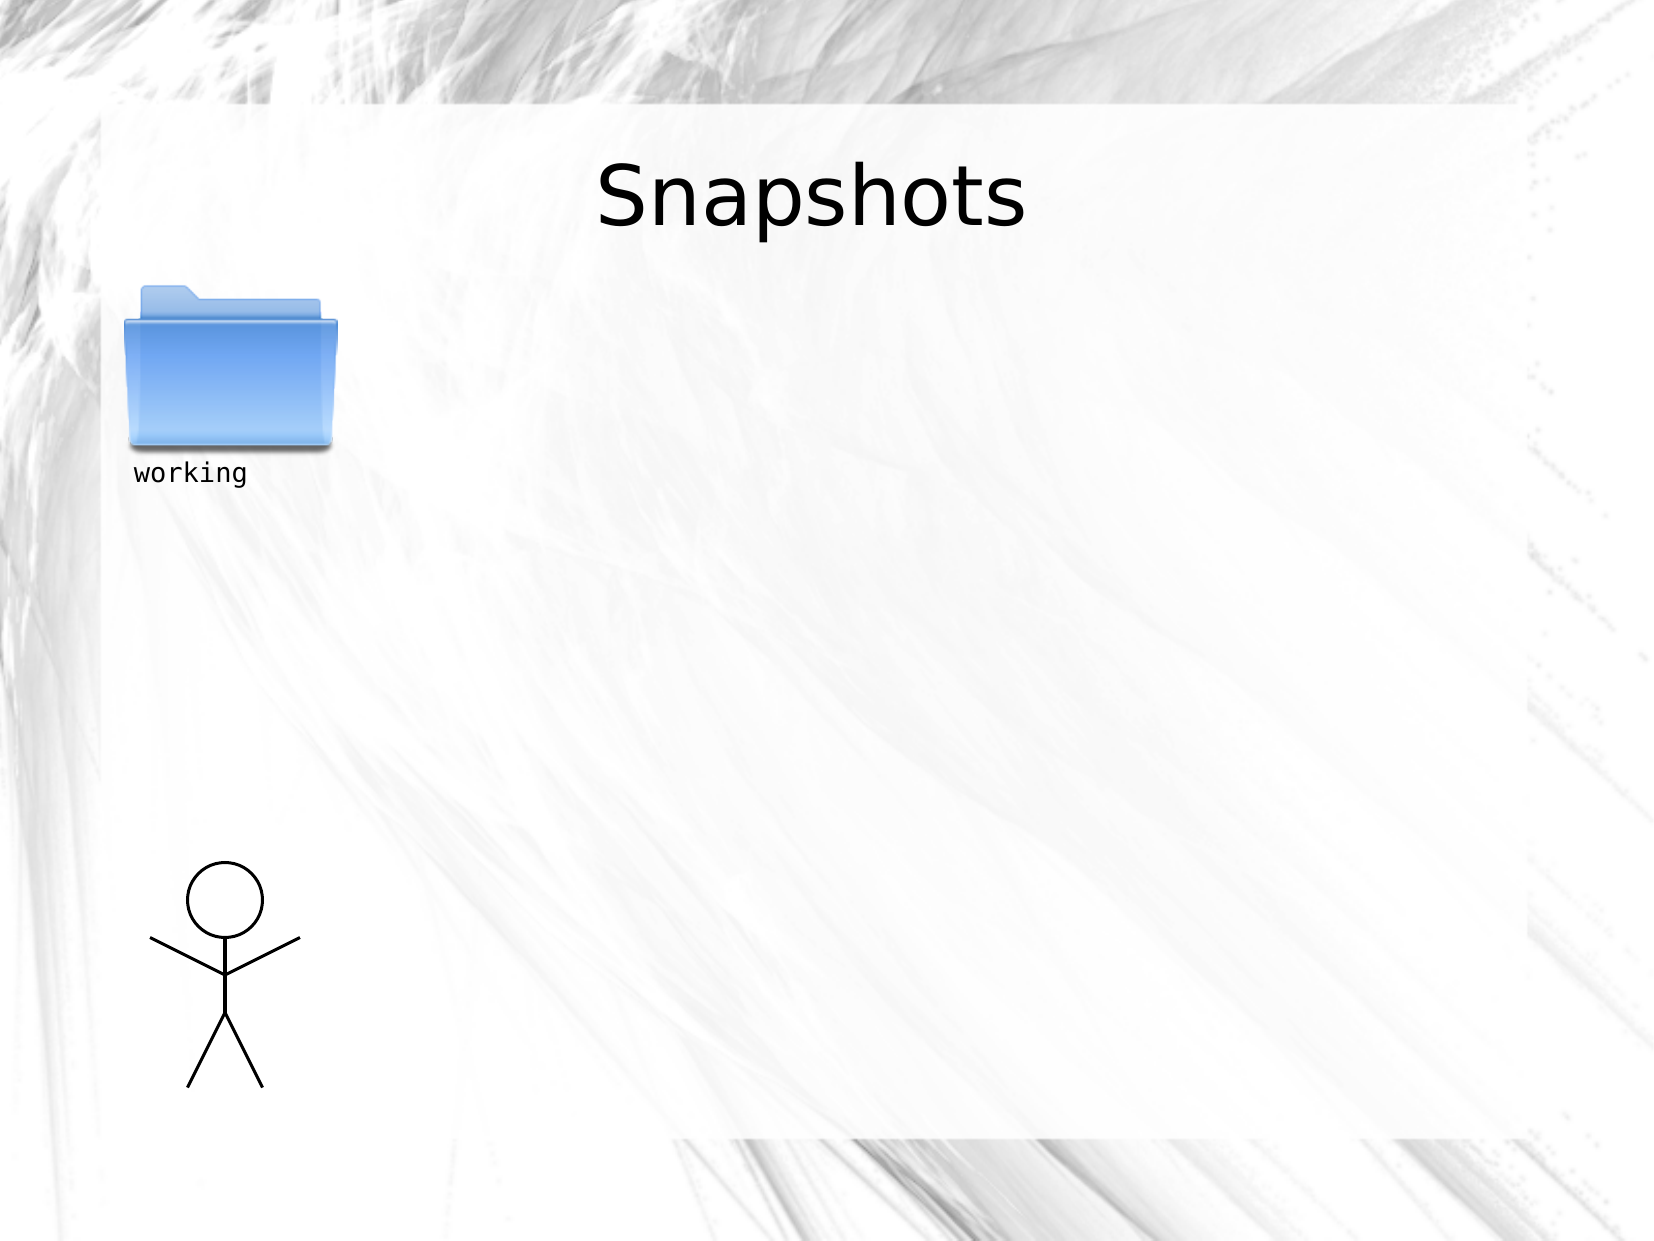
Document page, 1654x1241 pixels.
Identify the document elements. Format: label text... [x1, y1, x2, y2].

picture [0, 0, 1654, 1241]
text_box working [119, 450, 263, 497]
title Snapshots [118, 112, 1506, 281]
